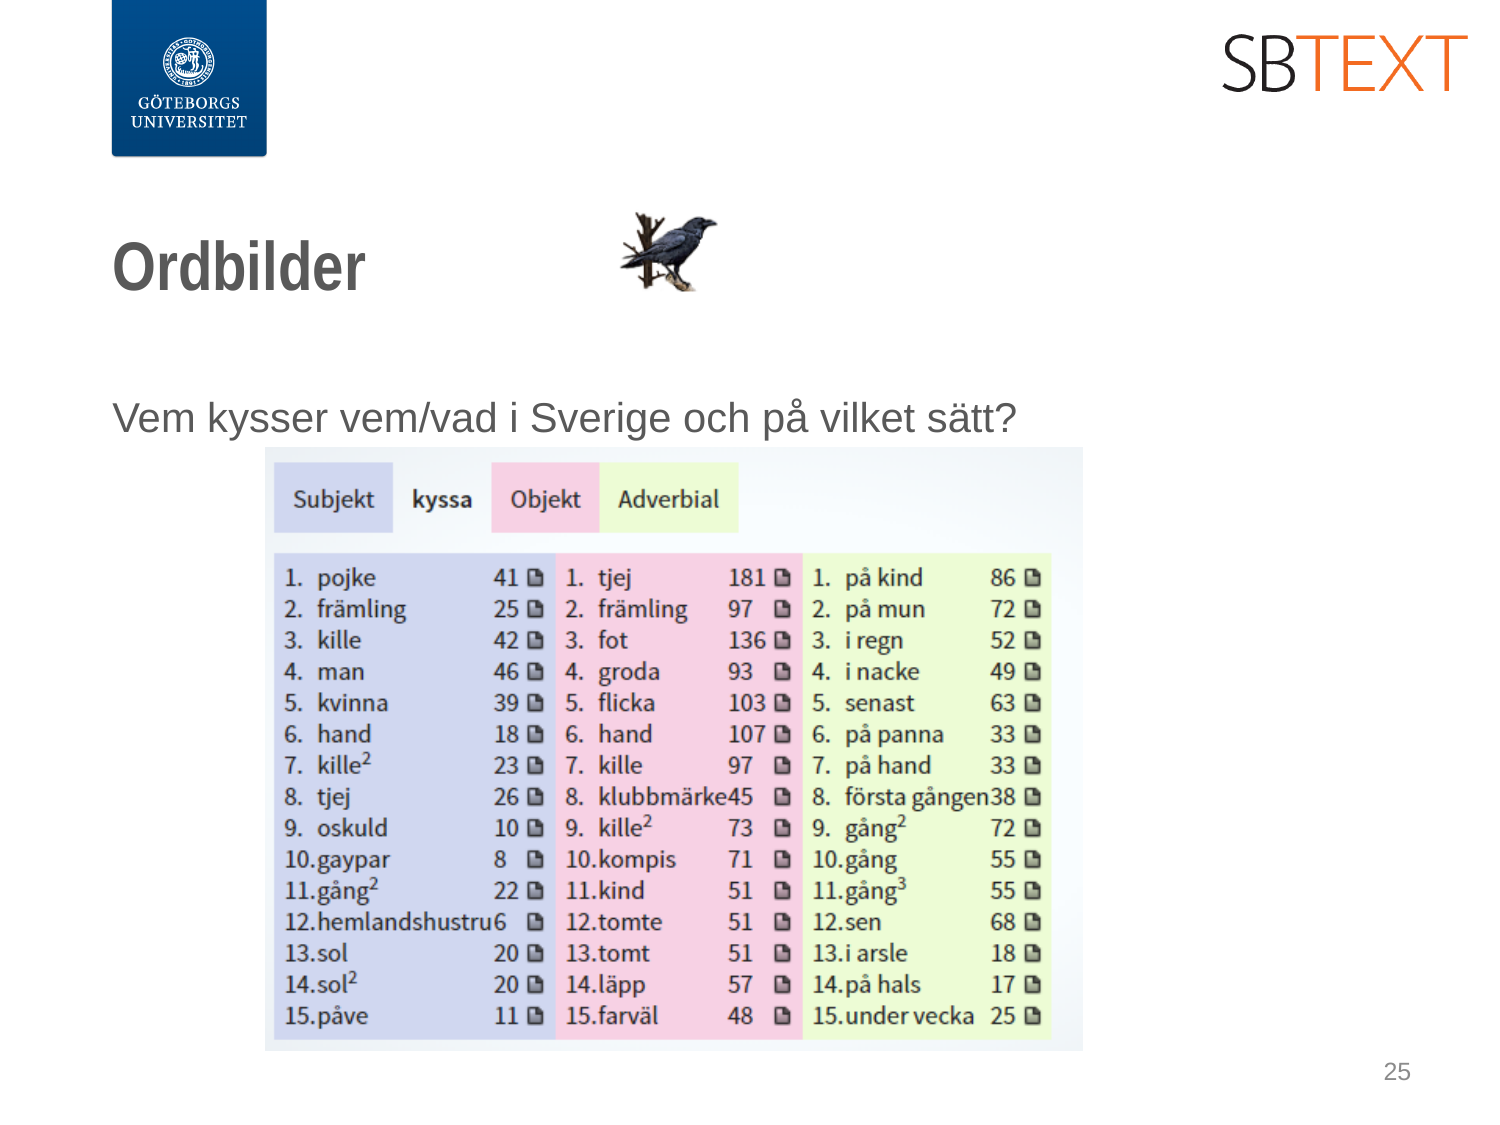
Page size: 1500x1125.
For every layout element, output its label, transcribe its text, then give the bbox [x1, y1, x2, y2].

list Vem kysser vem/vad i Sverige och på vilket sätt? [112, 385, 1341, 1012]
picture [265, 447, 1083, 1052]
title Ordbilder [112, 231, 1412, 362]
picture [1205, 19, 1476, 110]
slide_number <number> [1316, 1051, 1412, 1091]
picture [618, 207, 722, 293]
picture [110, 0, 268, 159]
